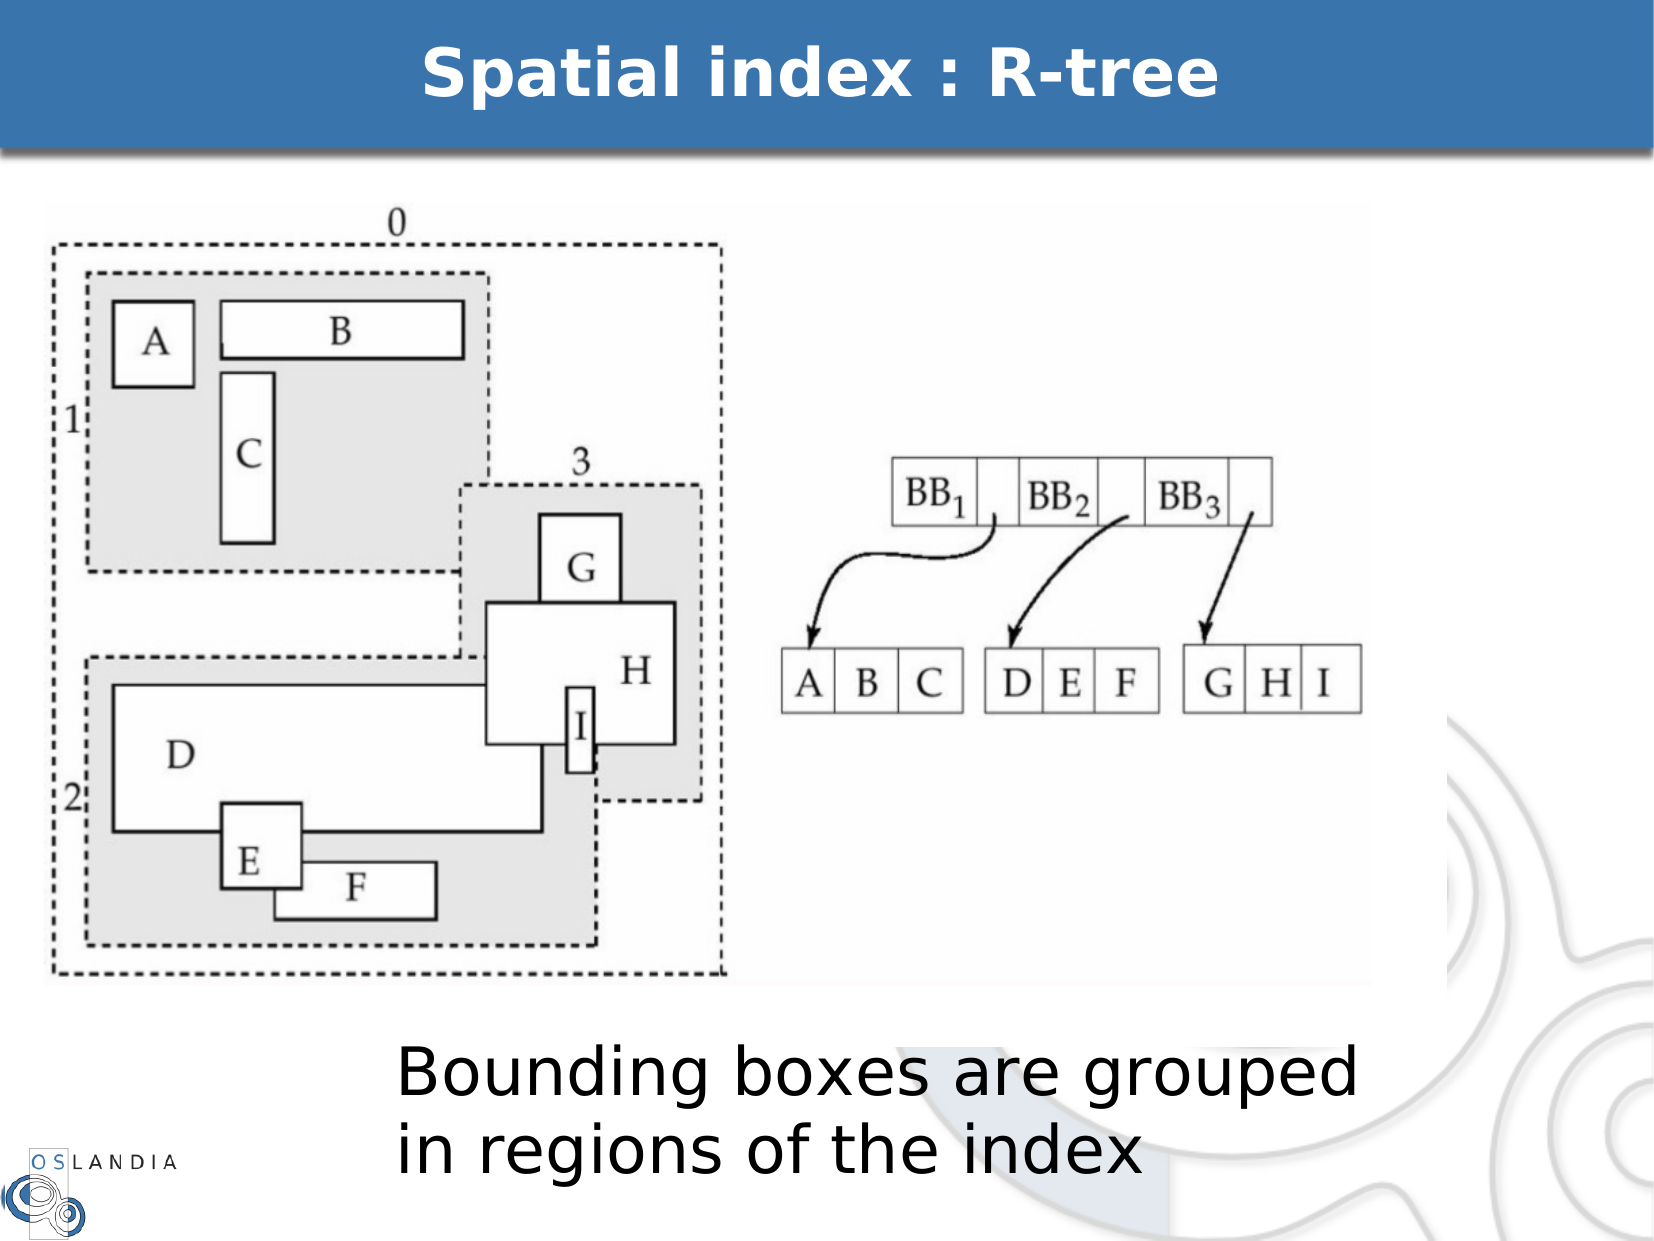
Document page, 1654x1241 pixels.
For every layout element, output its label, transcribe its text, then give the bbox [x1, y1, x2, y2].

picture [0, 0, 1654, 1241]
list Bounding boxes are grouped in regions of the index [324, 1033, 1654, 1190]
title Spatial index : R-tree [76, 0, 1565, 148]
